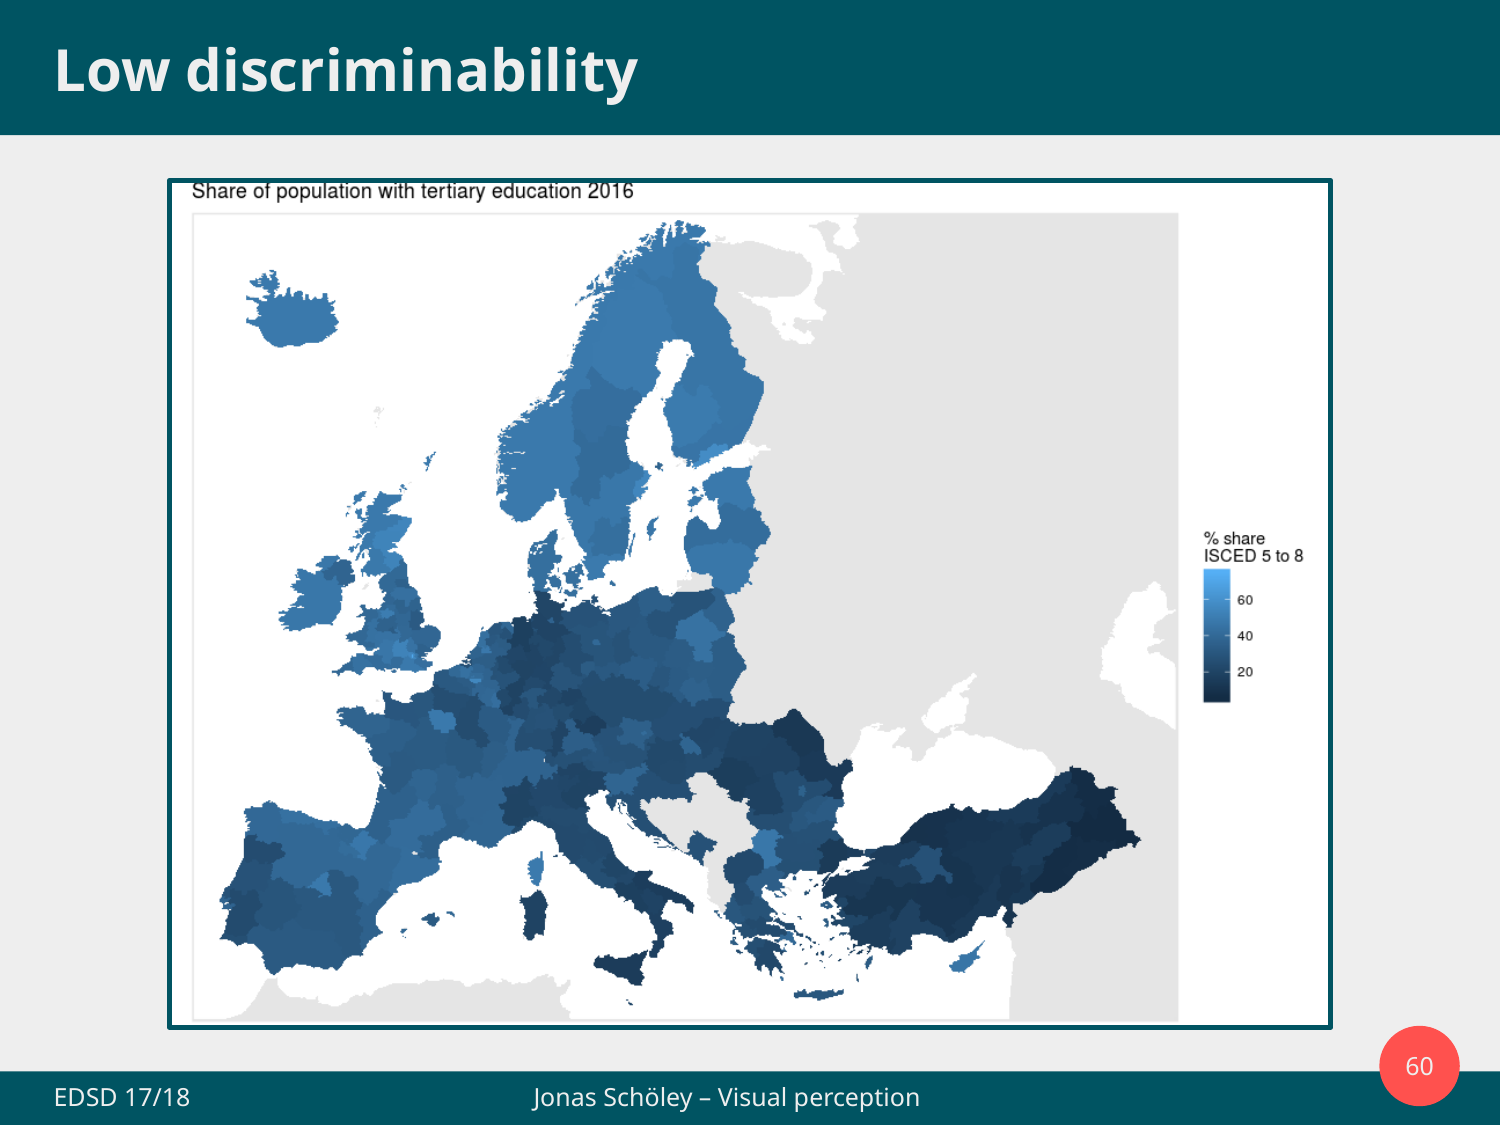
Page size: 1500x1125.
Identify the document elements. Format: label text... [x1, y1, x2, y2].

title Low discriminability [53, 0, 1447, 141]
picture [171, 182, 1329, 1025]
